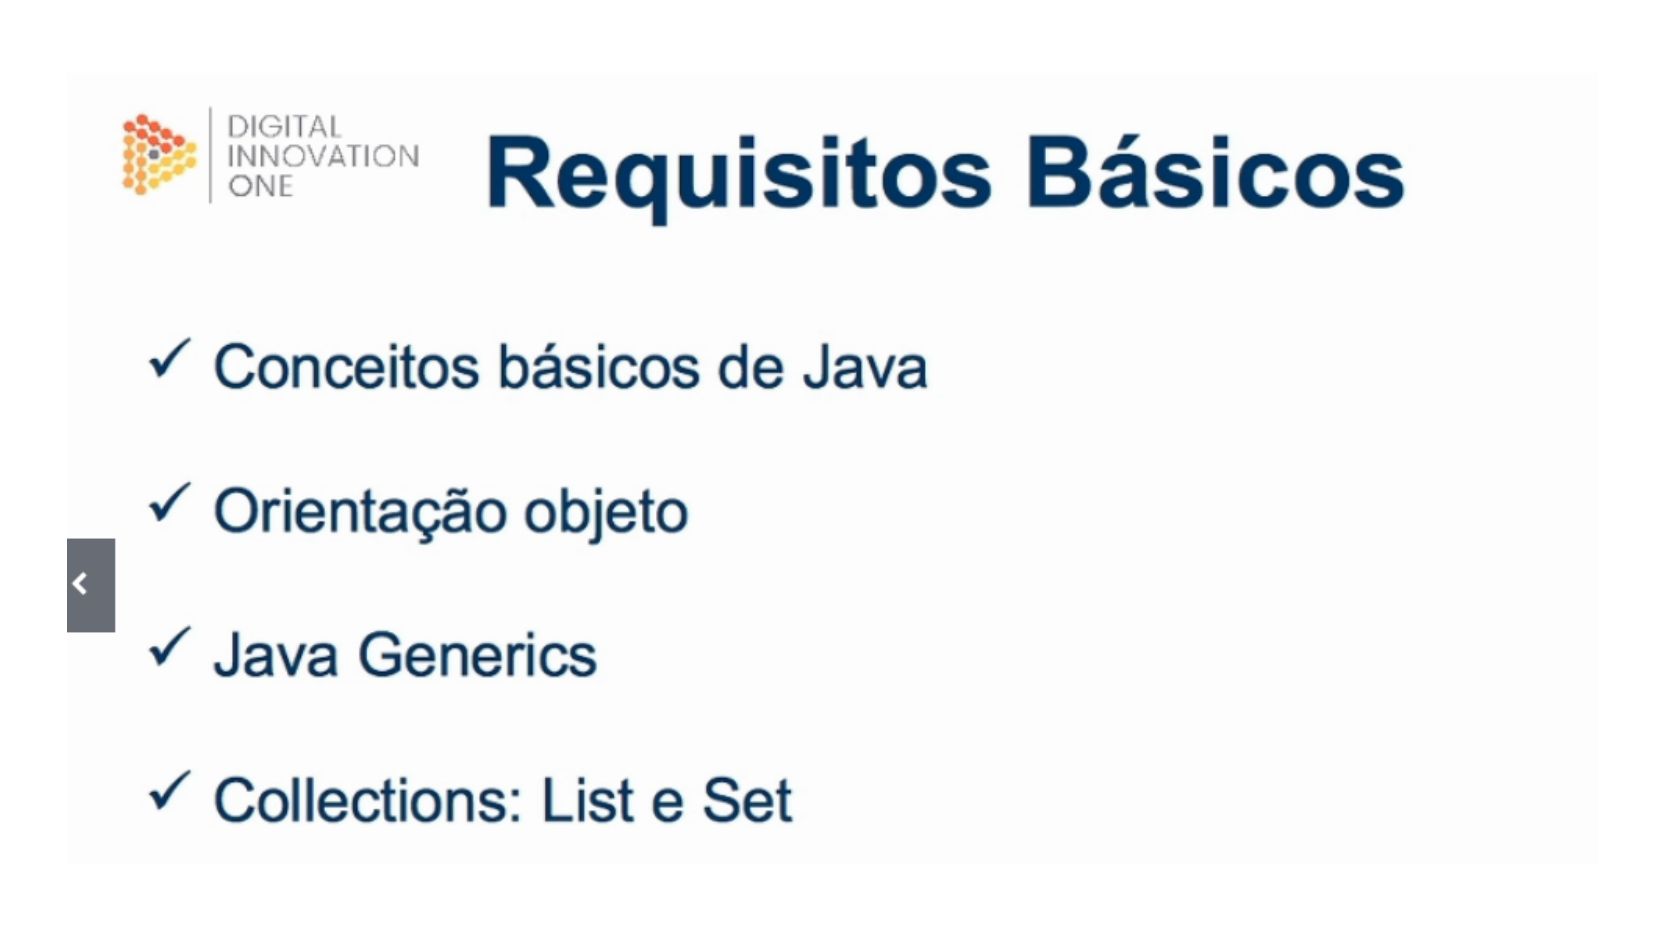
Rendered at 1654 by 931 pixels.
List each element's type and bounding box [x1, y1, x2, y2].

picture [67, 73, 1598, 864]
